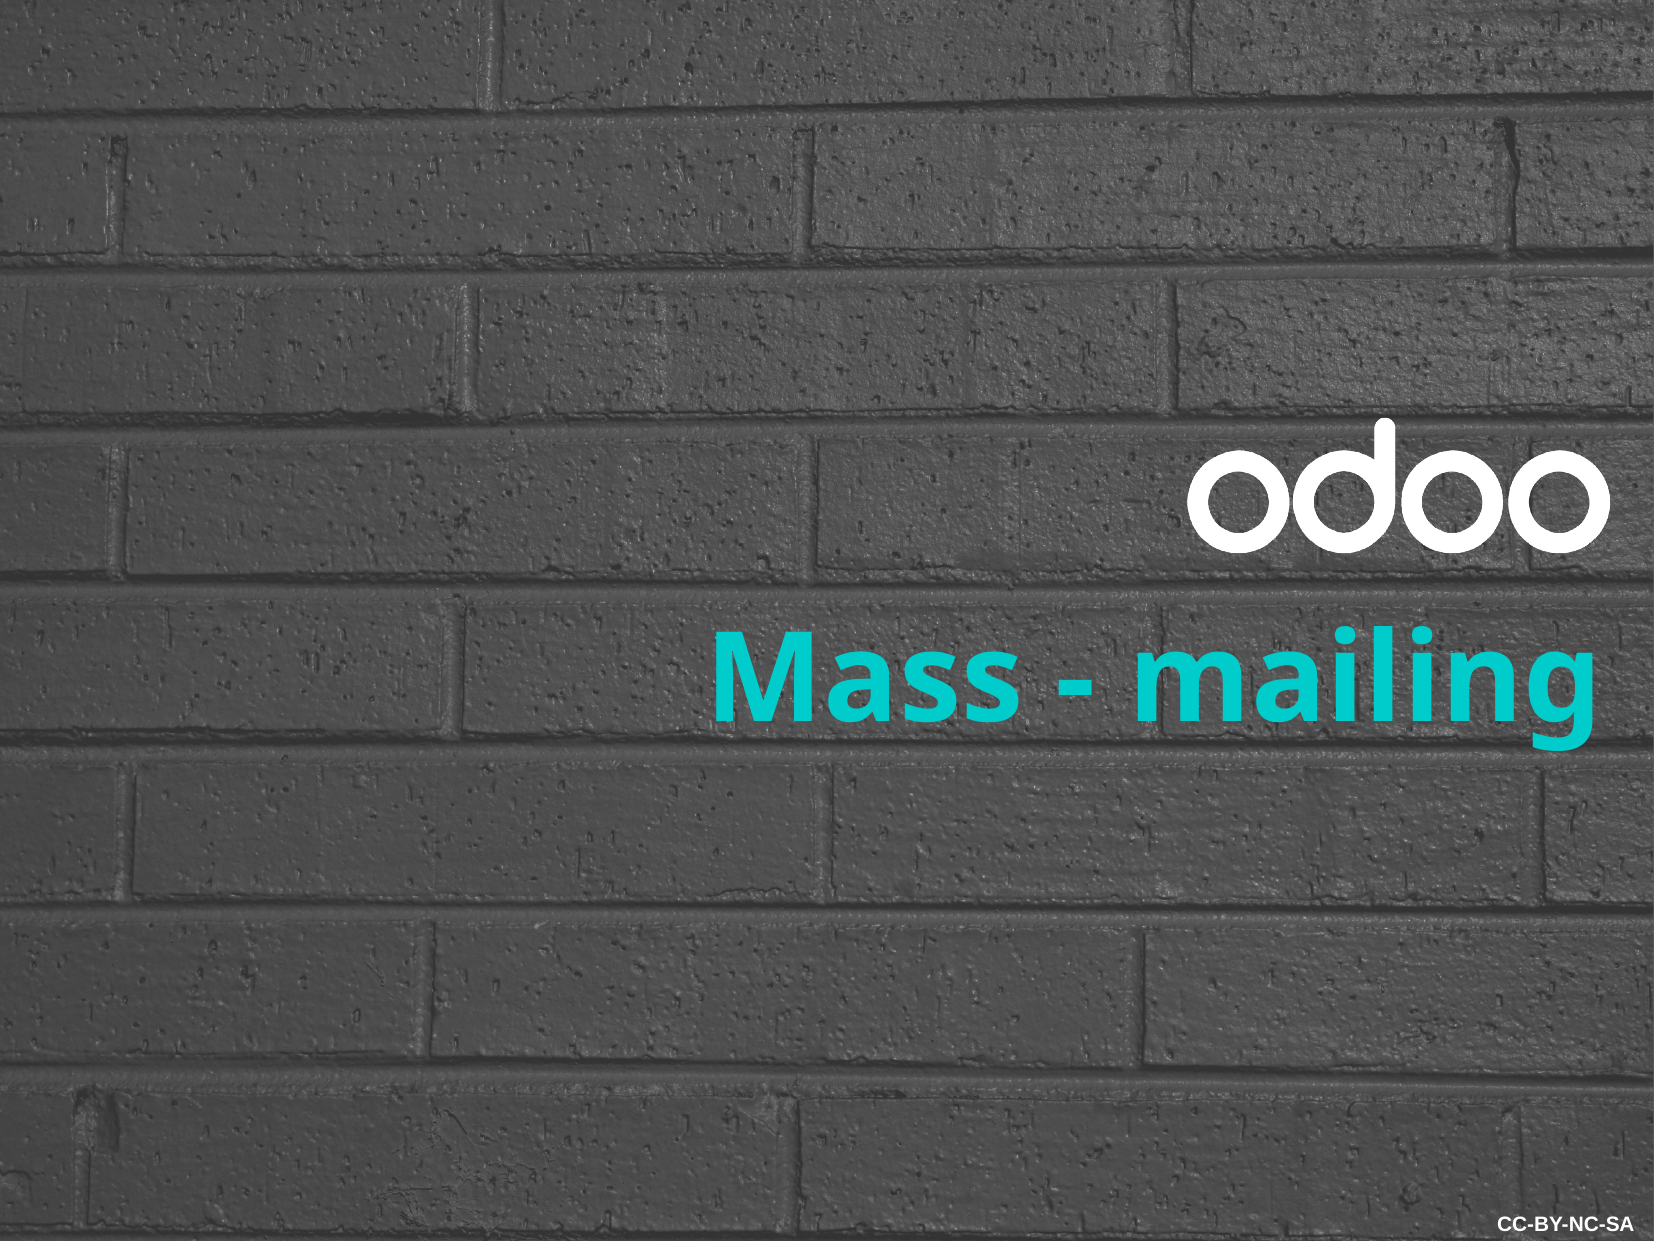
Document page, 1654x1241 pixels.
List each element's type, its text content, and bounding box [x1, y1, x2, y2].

text_box Mass - mailing [0, 580, 1619, 905]
text_box CC-BY-NC-SA [1482, 1204, 1654, 1241]
picture [0, 0, 1654, 1241]
